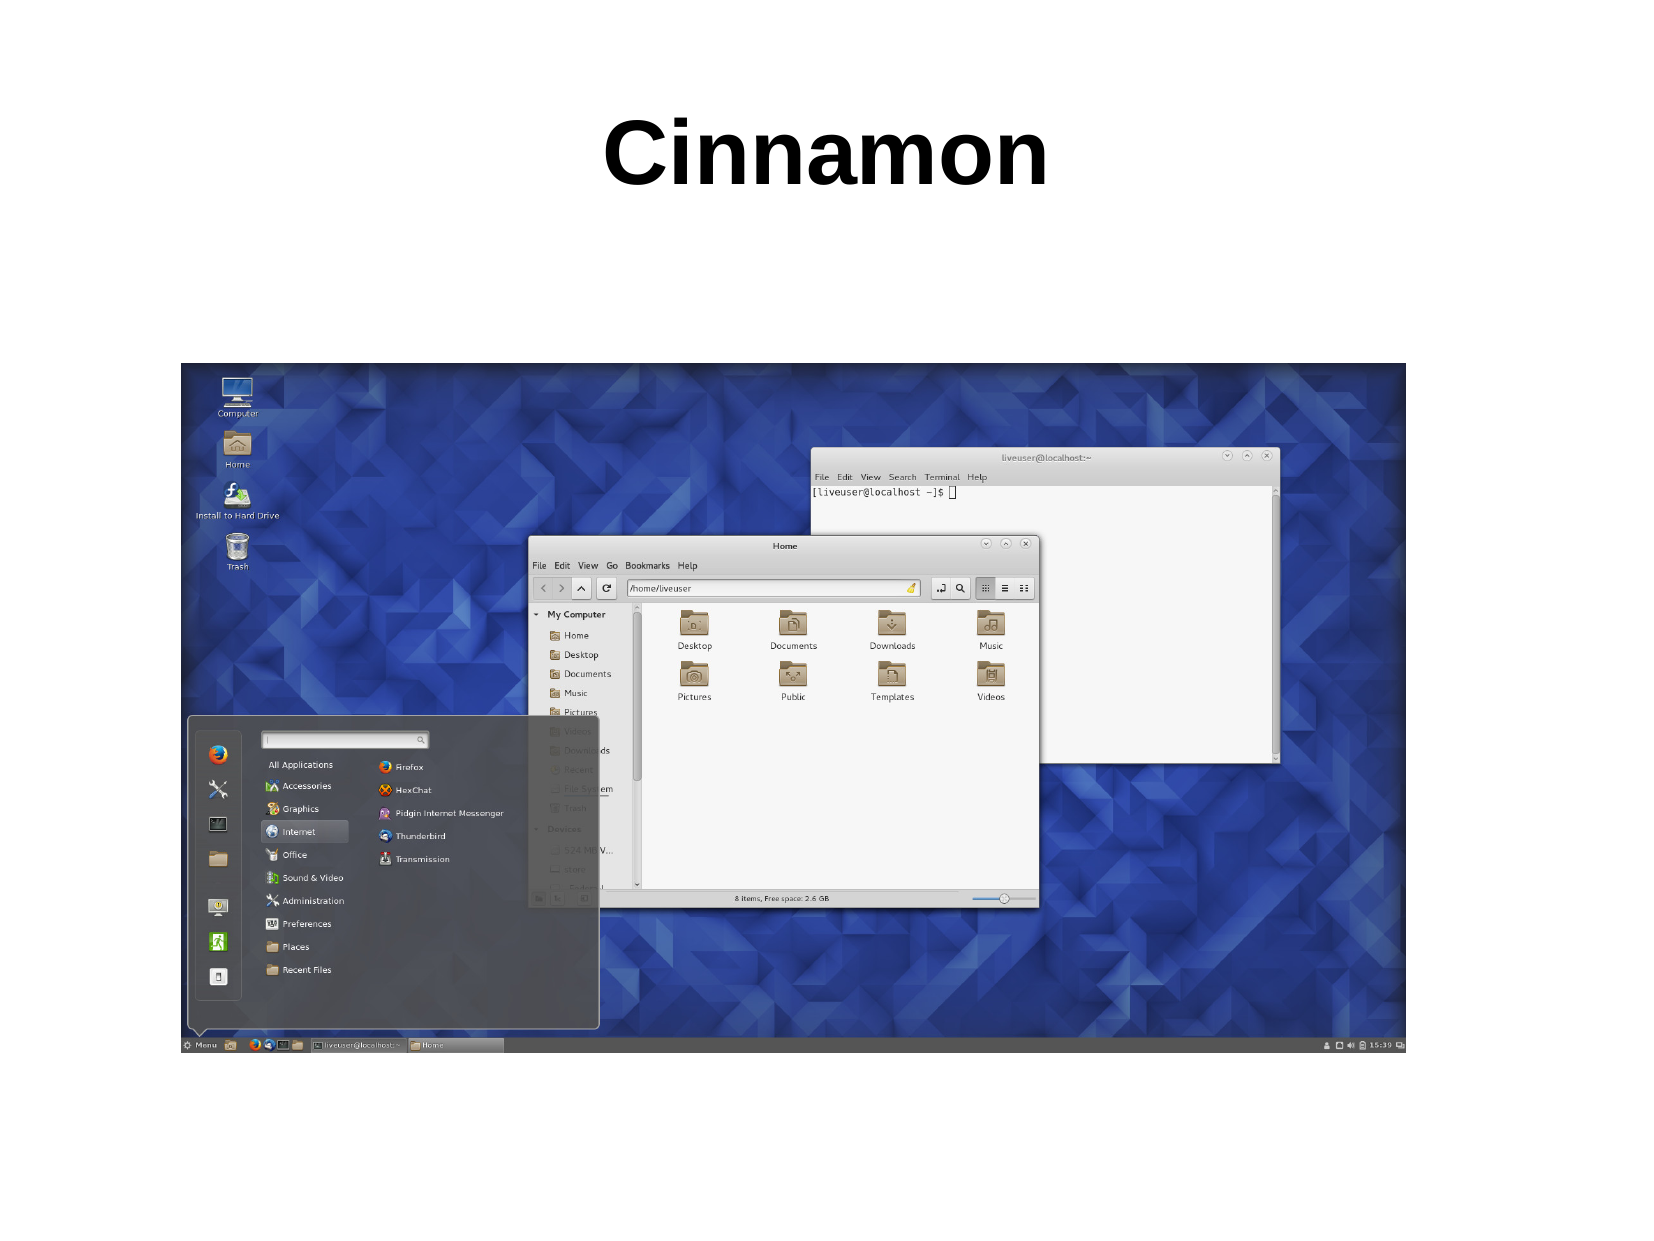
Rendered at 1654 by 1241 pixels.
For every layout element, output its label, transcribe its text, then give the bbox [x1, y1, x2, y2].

picture [181, 363, 1406, 1053]
title Cinnamon [82, 49, 1571, 257]
